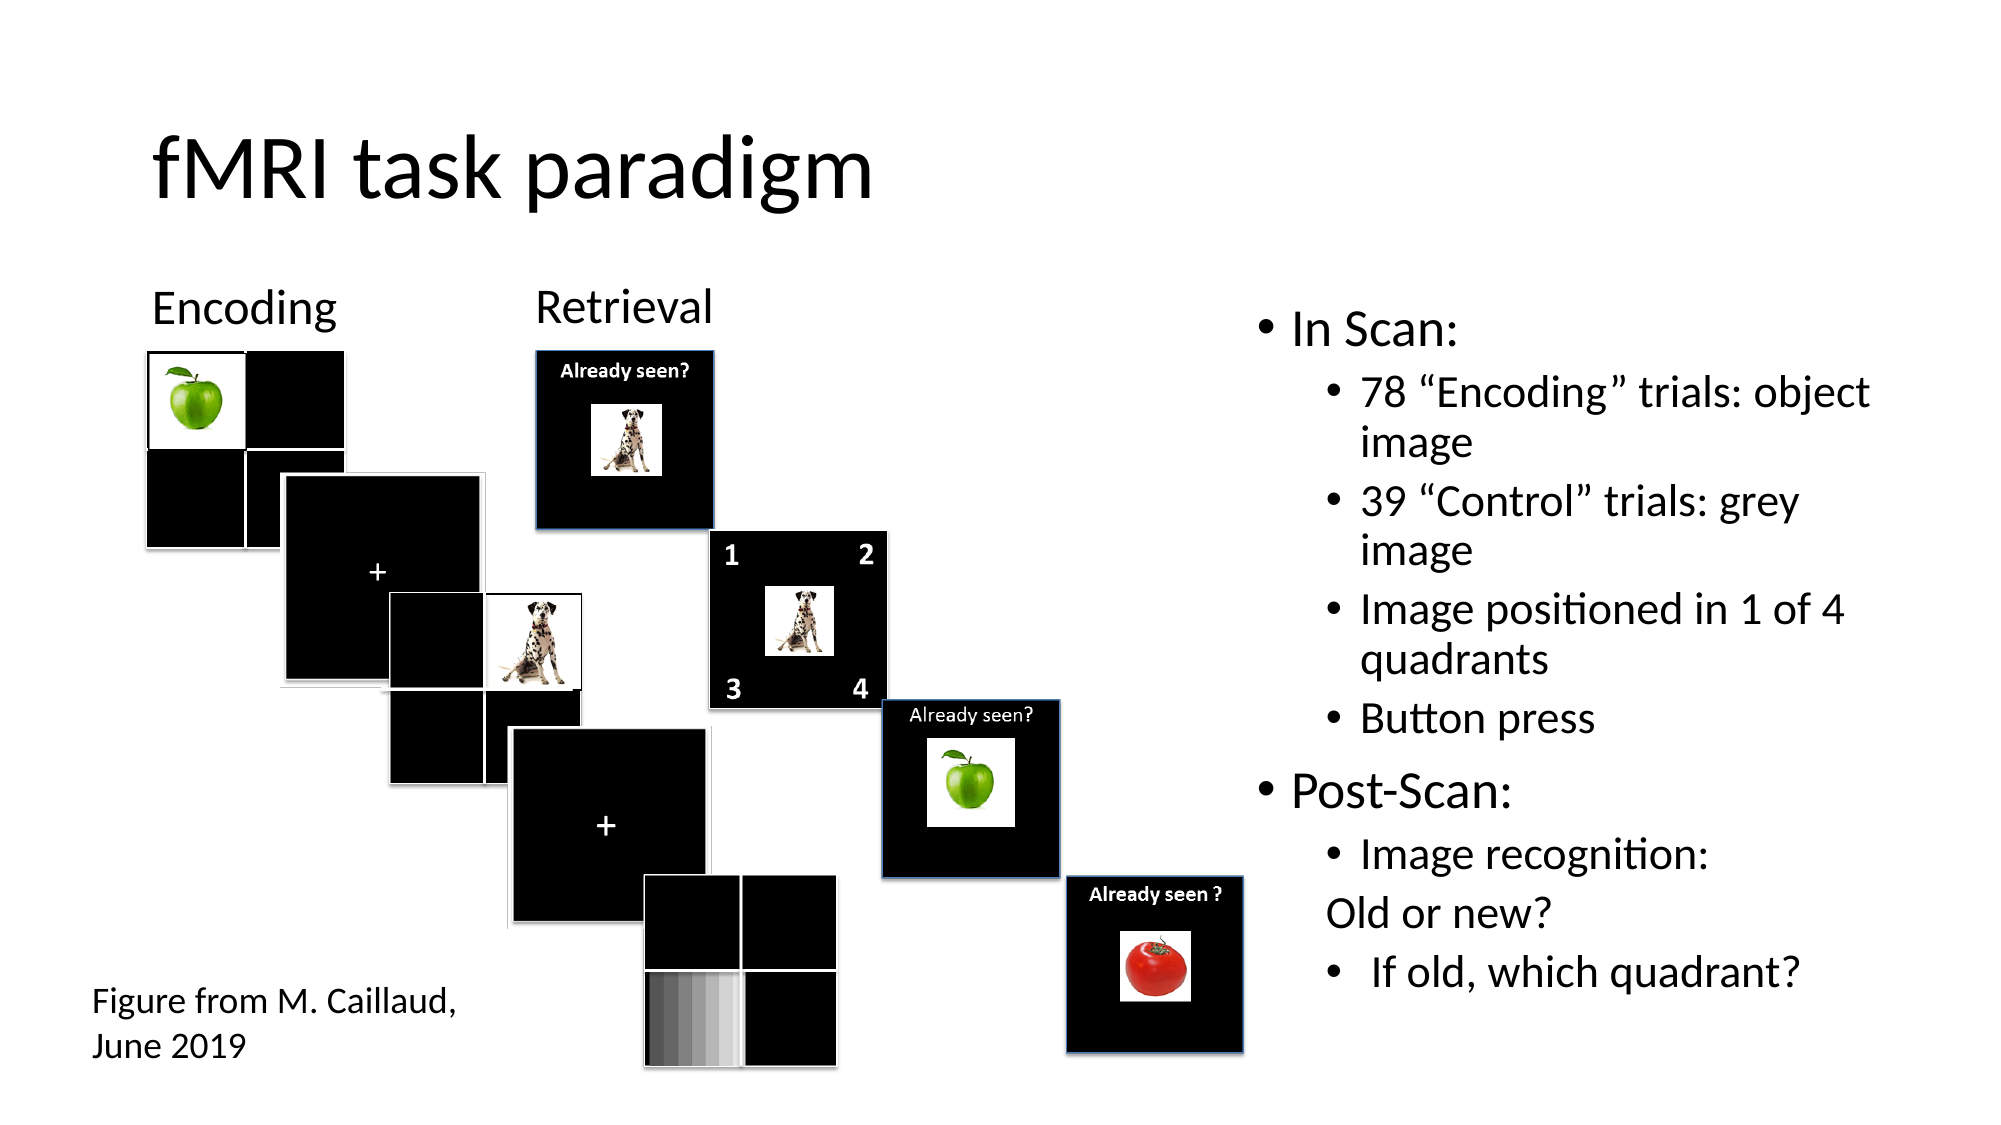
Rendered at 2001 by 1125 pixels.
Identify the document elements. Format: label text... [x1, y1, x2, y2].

text_box Encoding [136, 274, 404, 343]
title fMRI task paradigm [137, 59, 1863, 278]
text_box Retrieval [491, 274, 759, 343]
list In Scan: 78 “Encoding” trials: object image 39 “Control” trials: grey image Image positioned in 1 of 4 quadrants Button press Post-Scan: Image recognition: Old or new? If old, which quadrant? [1241, 293, 1907, 1007]
text_box Figure from M. Caillaud, June 2019 [77, 968, 530, 1074]
picture [140, 347, 1249, 1075]
